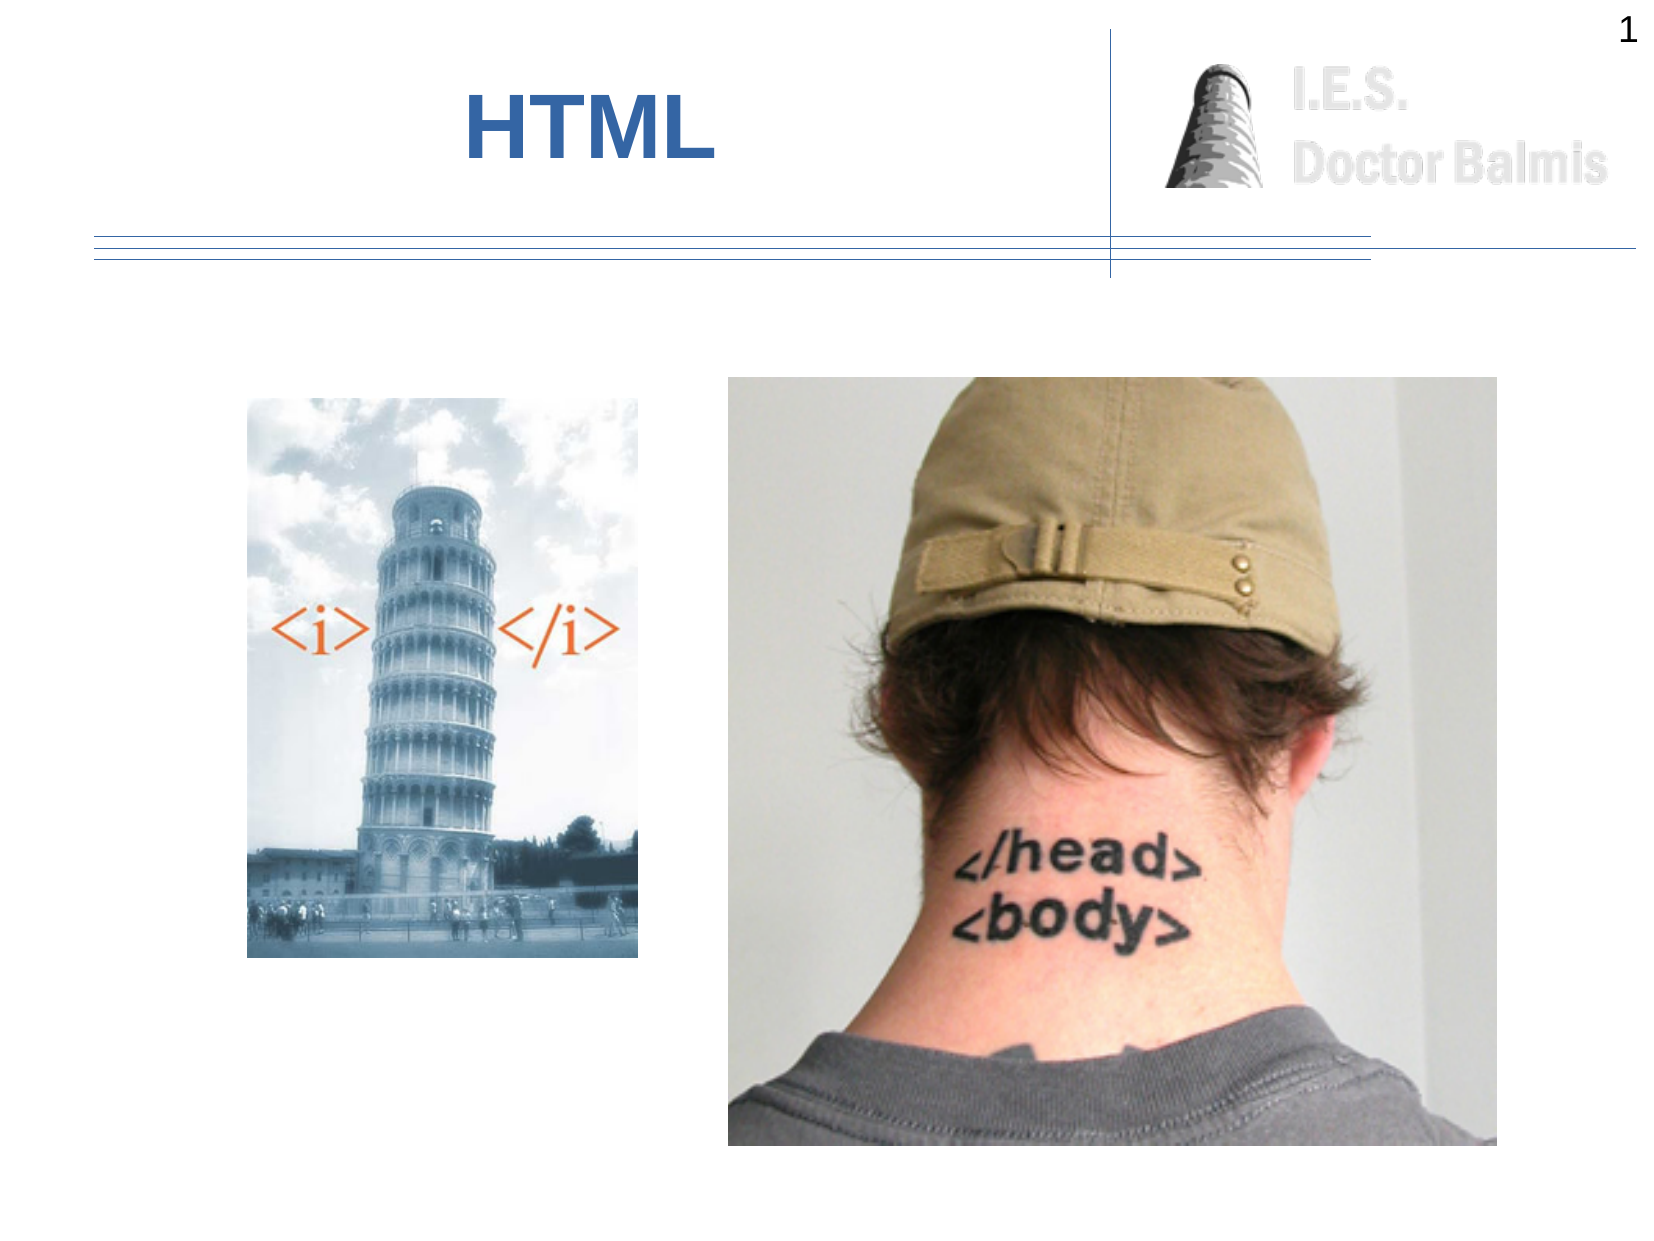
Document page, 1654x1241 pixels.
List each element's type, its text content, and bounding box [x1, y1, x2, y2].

picture [728, 377, 1497, 1146]
picture [247, 398, 638, 958]
picture [1133, 64, 1619, 188]
title HTML [118, 23, 1063, 231]
